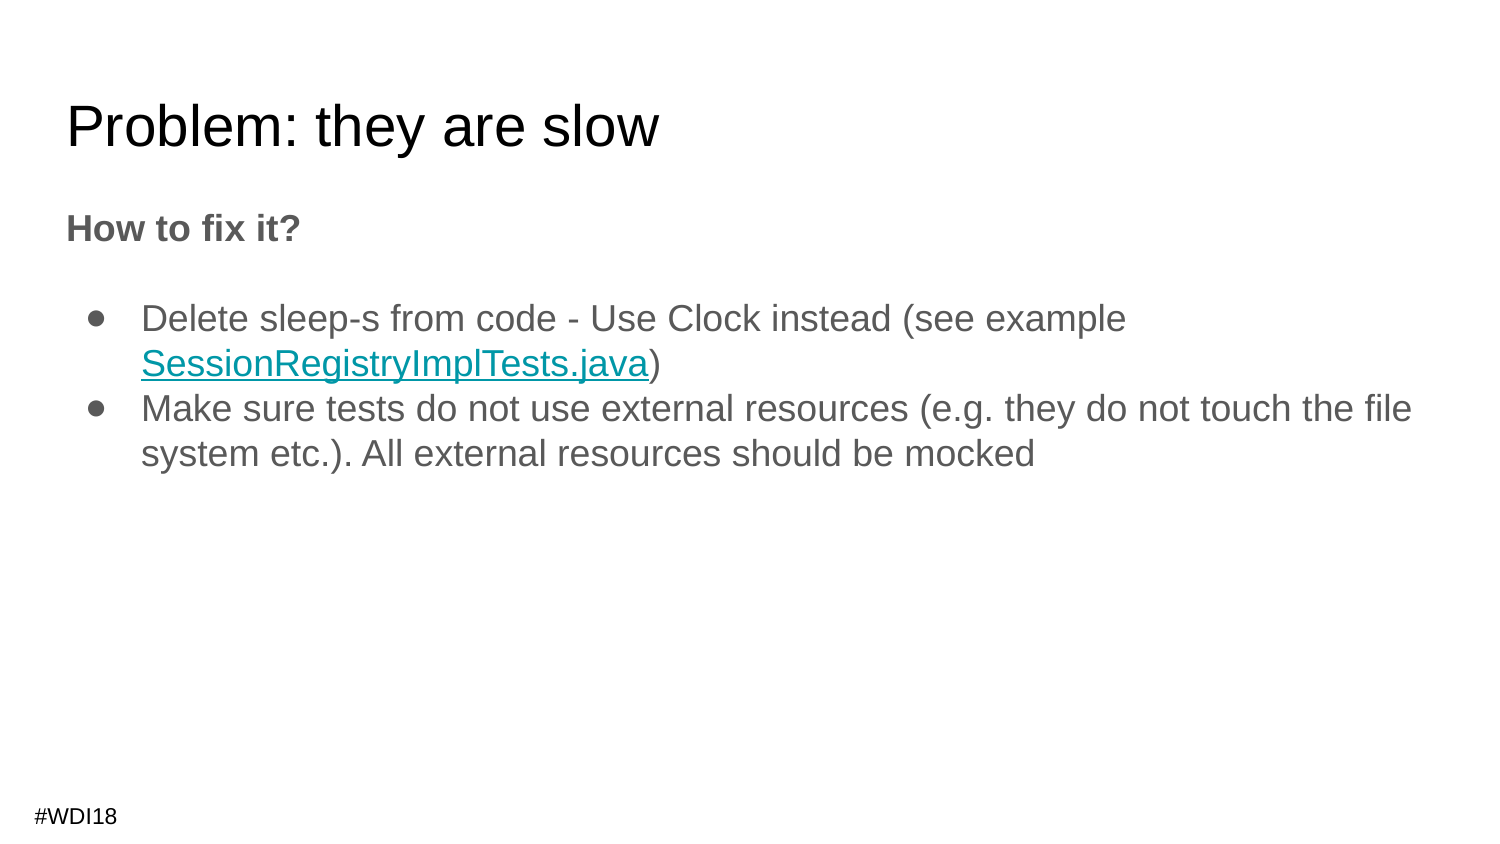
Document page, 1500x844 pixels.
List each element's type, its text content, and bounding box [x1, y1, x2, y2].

text_box #WDI18 [0, 786, 247, 844]
title Problem: they are slow [51, 72, 1449, 167]
list How to fix it? Delete sleep-s from code - Use Clock instead (see example SessionRegistryImplTests.java) Make sure tests do not use external resources (e.g. they do not touch the file system etc.). All external resources should be mocked [51, 189, 1449, 750]
